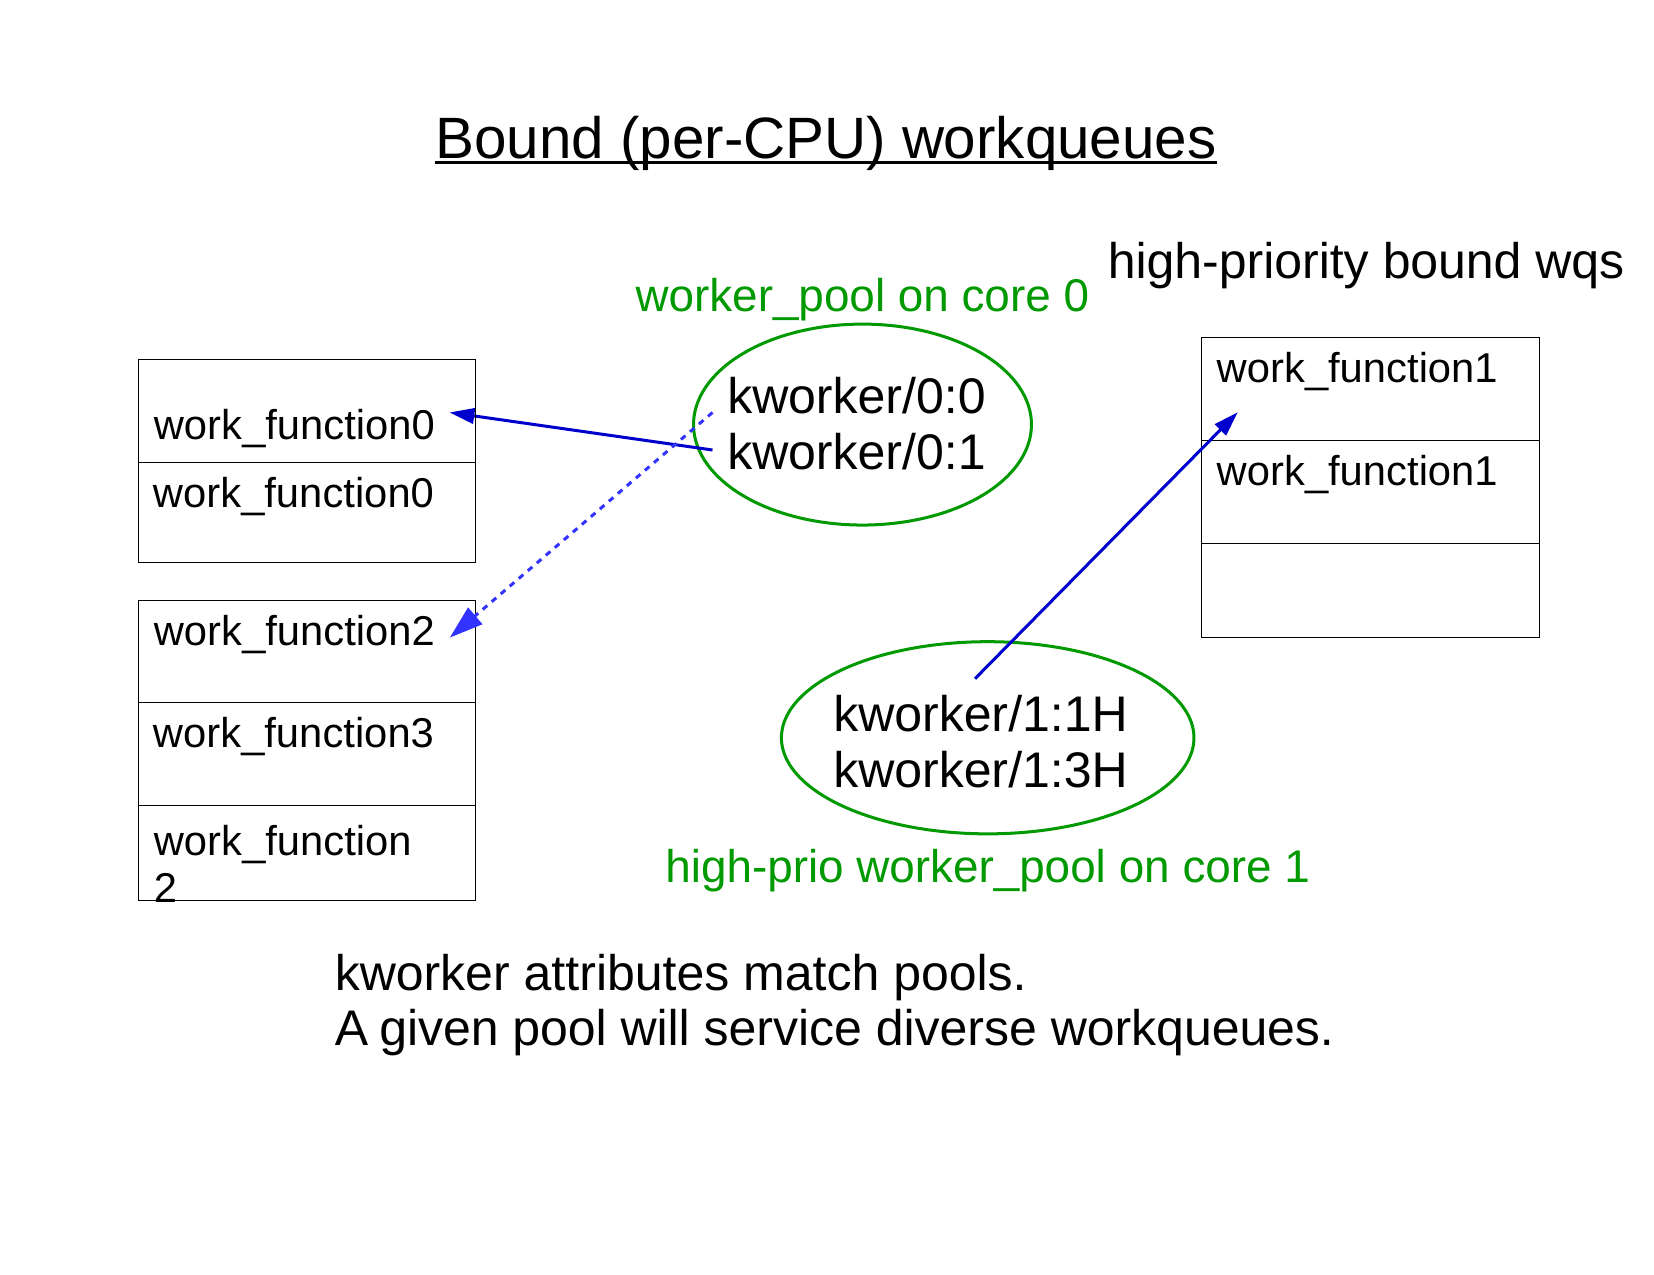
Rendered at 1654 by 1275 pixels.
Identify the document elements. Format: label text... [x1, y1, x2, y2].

text_box high-prio worker_pool on core 1 [650, 833, 1326, 937]
title Bound (per-CPU) workqueues [435, 50, 1218, 226]
text_box high-priority bound wqs [1093, 226, 1640, 302]
text_box kworker/1:1H kworker/1:3H [818, 678, 1157, 806]
text_box work_function0 [138, 462, 476, 541]
text_box worker_pool on core 0 [620, 262, 1105, 329]
text_box kworker/0:0 kworker/0:1 [712, 361, 1013, 488]
text_box work_function1 [1201, 337, 1538, 440]
text_box work_function2 [138, 810, 450, 873]
text_box work_function0 [138, 394, 467, 493]
text_box work_function3 [138, 702, 476, 781]
text_box work_function2 [138, 600, 475, 699]
text_box kworker attributes match pools. A given pool will service diverse workqueues. [320, 937, 1351, 1088]
text_box work_function1 [1201, 440, 1540, 567]
